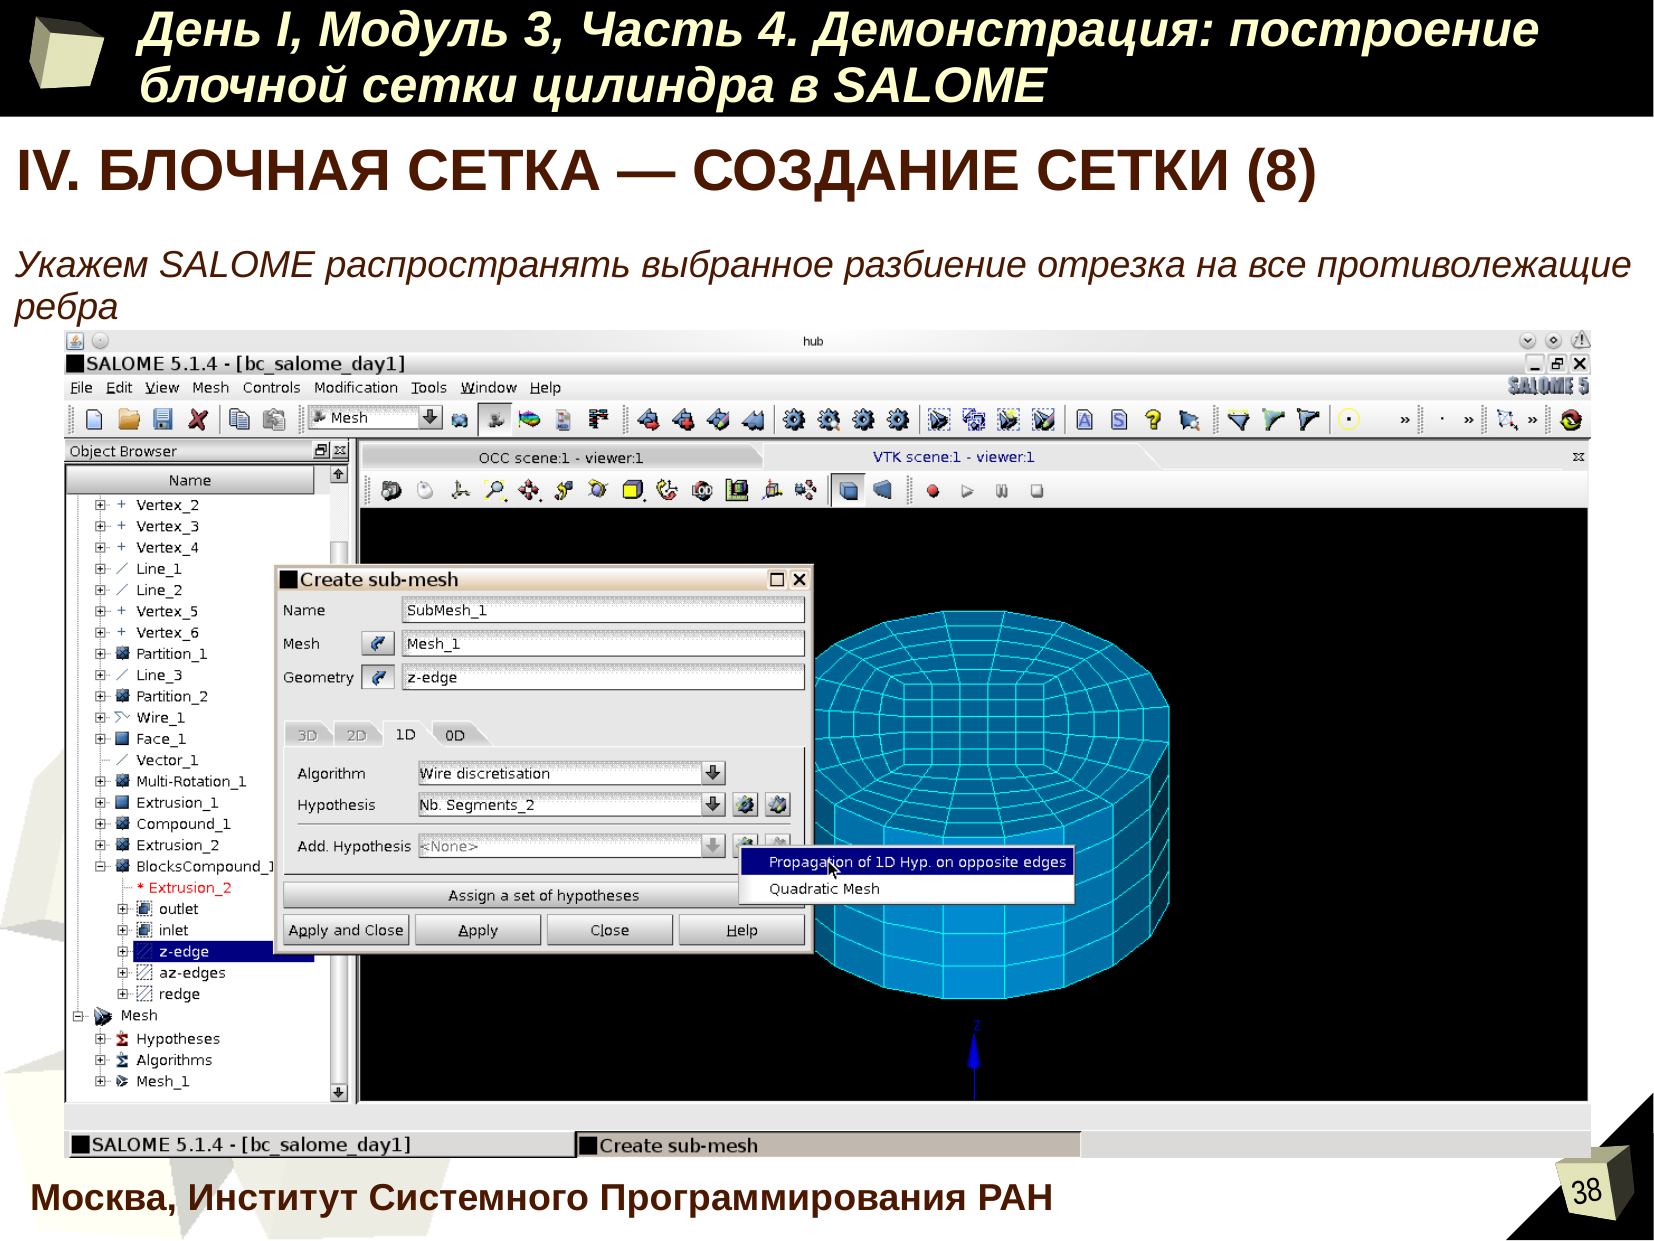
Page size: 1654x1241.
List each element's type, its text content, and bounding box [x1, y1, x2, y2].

text_box IV. БЛОЧНАЯ СЕТКА — СОЗДАНИЕ СЕТКИ (8) [1, 130, 1654, 211]
picture [0, 330, 1591, 1241]
text_box Укажем SALOME распространять выбранное разбиение отрезка на все противолежащие ребра [0, 236, 1654, 336]
picture [464, 1193, 472, 1198]
